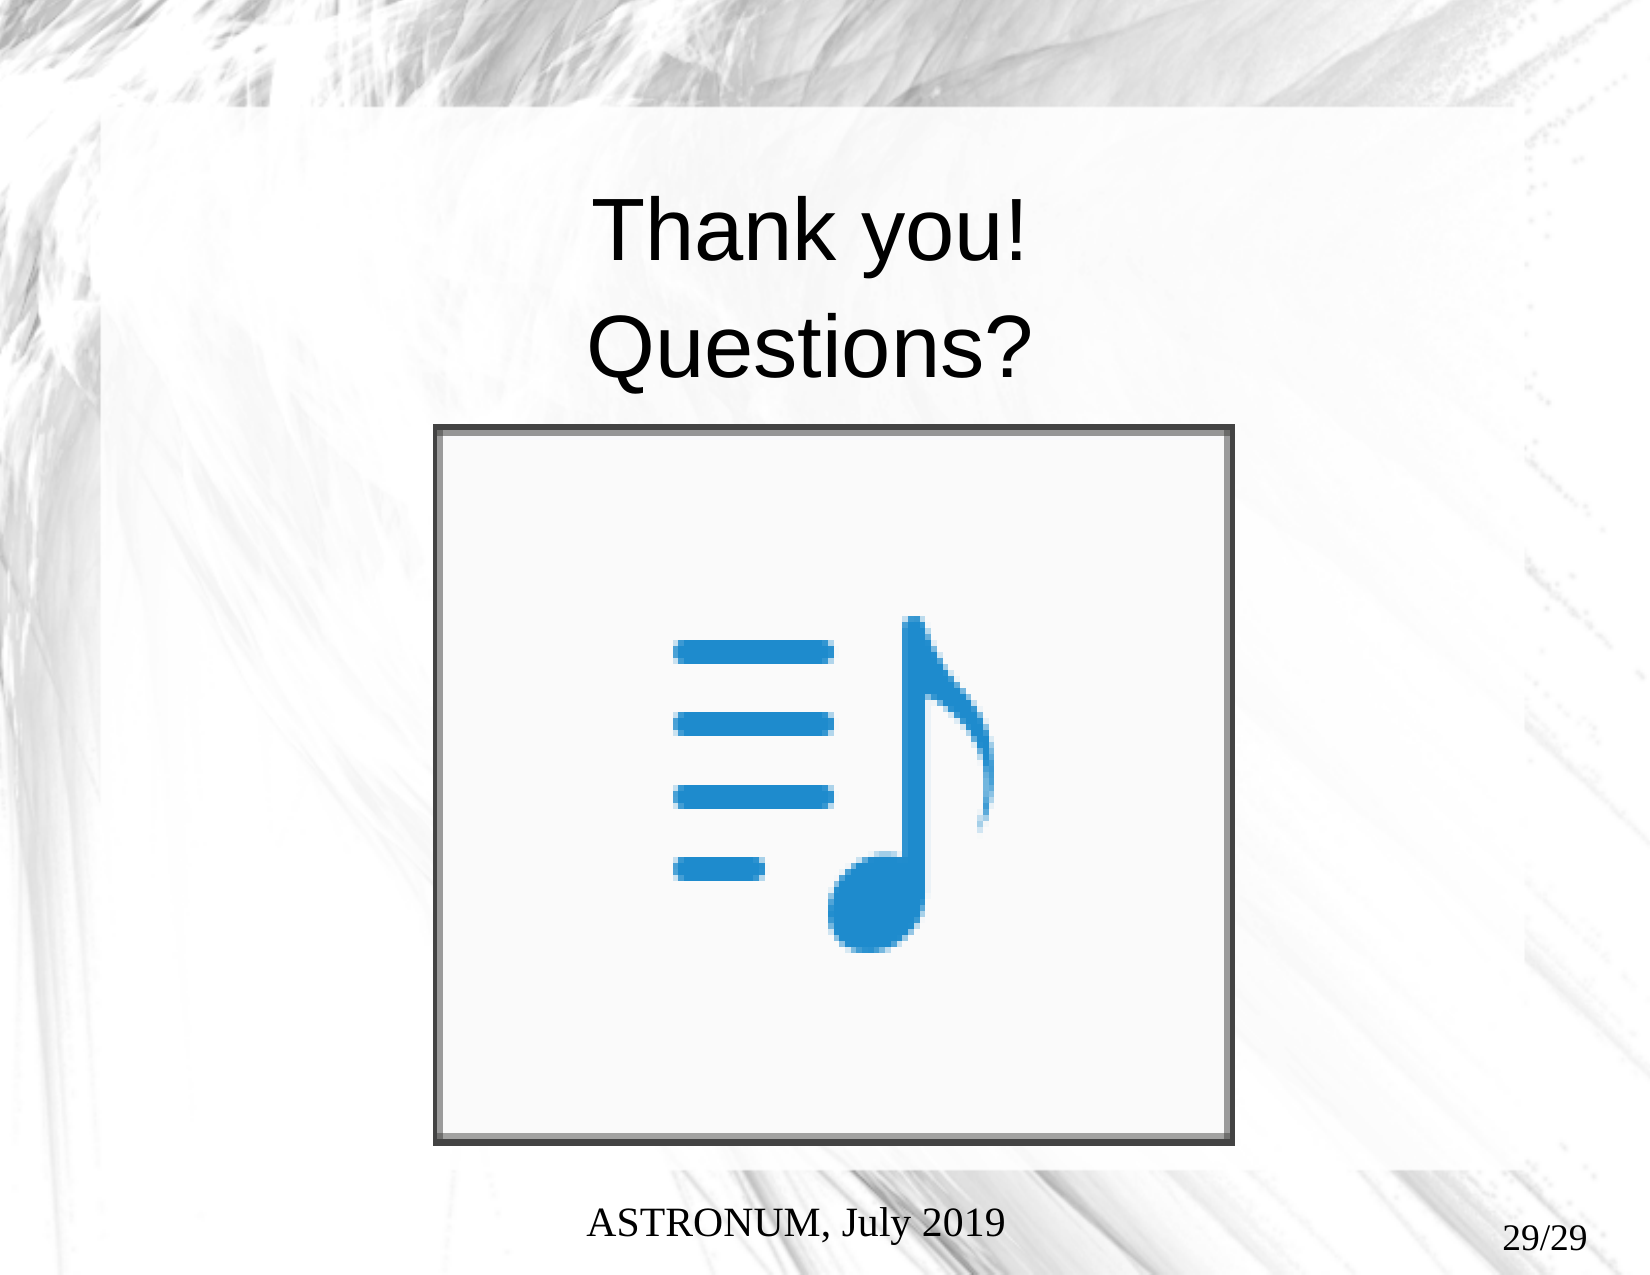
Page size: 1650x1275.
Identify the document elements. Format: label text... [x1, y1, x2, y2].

title Questions? [117, 316, 1503, 434]
title Thank you! [117, 142, 1503, 316]
picture [0, 0, 1650, 1275]
text_box [431, 423, 1236, 1147]
